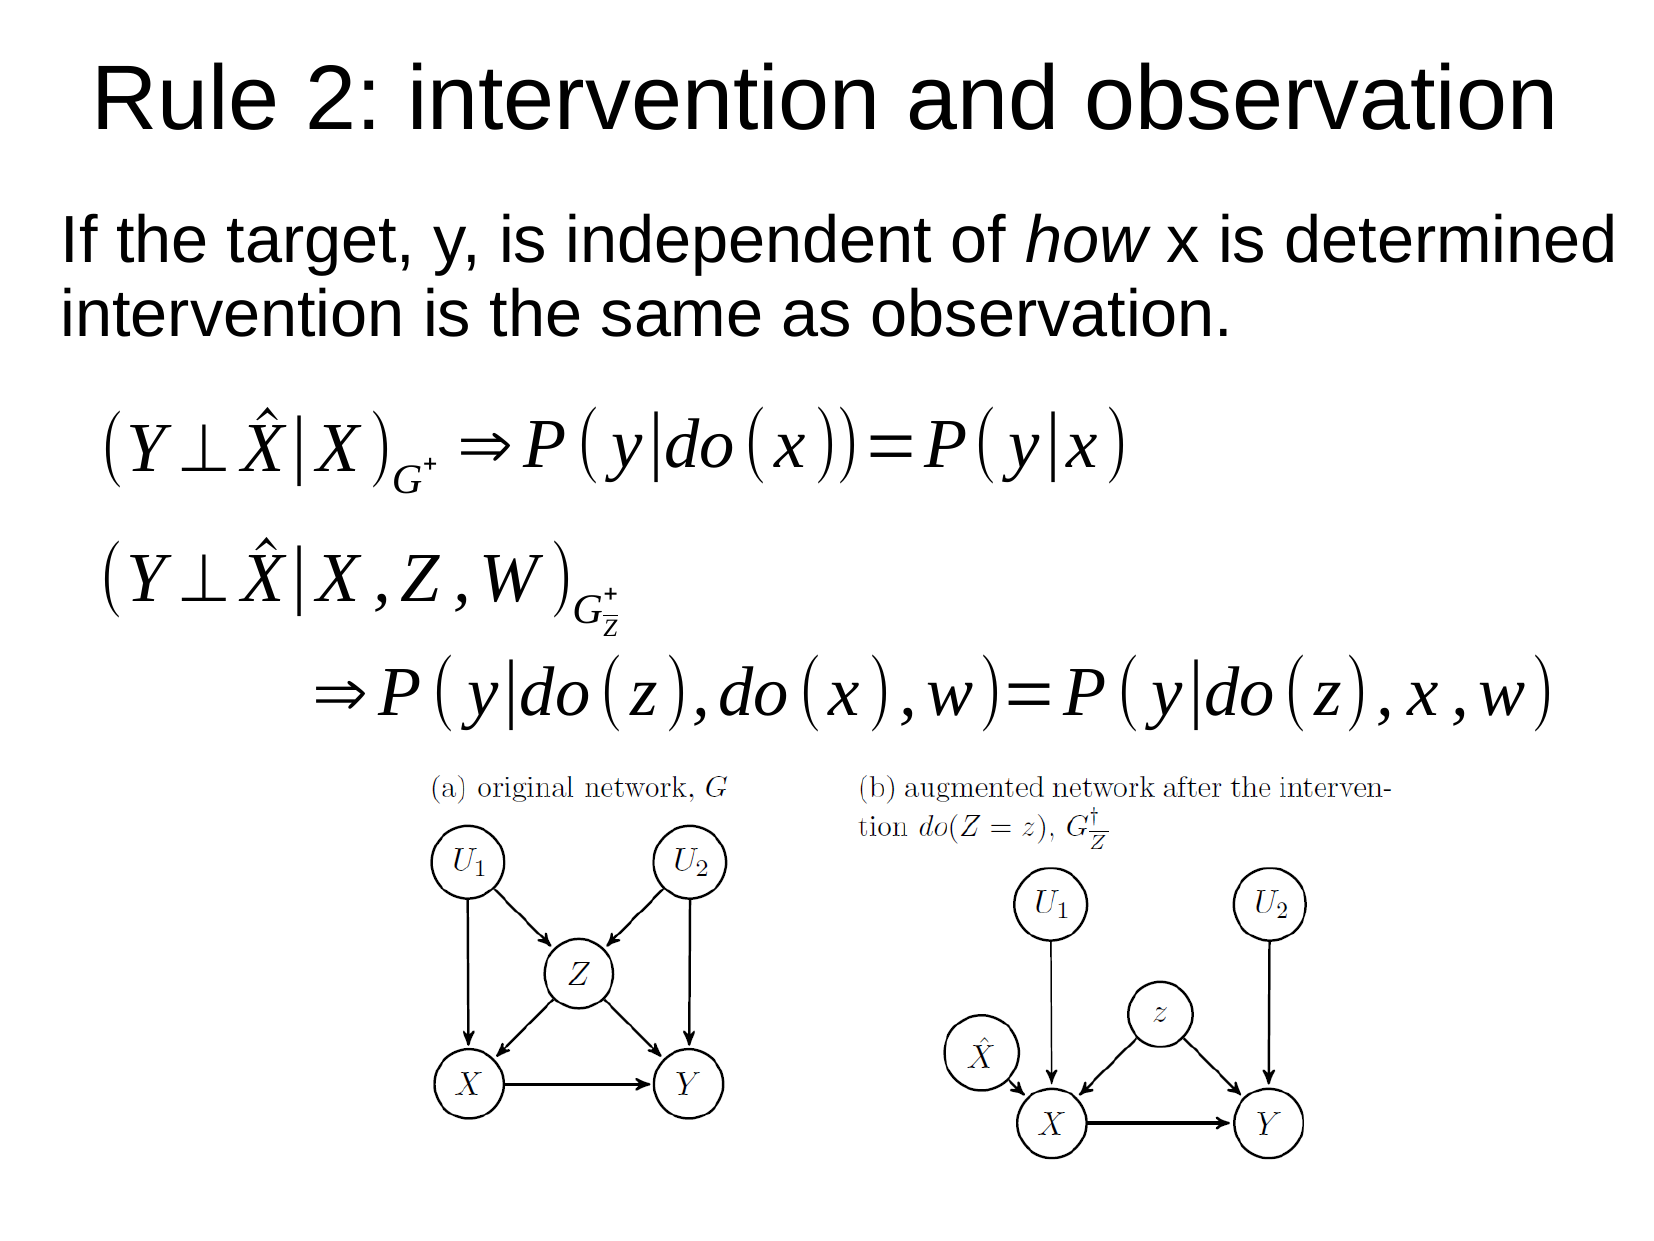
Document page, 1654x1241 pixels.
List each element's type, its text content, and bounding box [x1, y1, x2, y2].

title Rule 2: intervention and observation [47, 0, 1630, 201]
chart [294, 649, 1571, 734]
picture [401, 755, 1408, 1182]
chart [82, 531, 638, 641]
chart [82, 401, 1146, 504]
text_box If the target, y, is independent of how x is determined intervention is the same as observation. [0, 201, 1654, 367]
